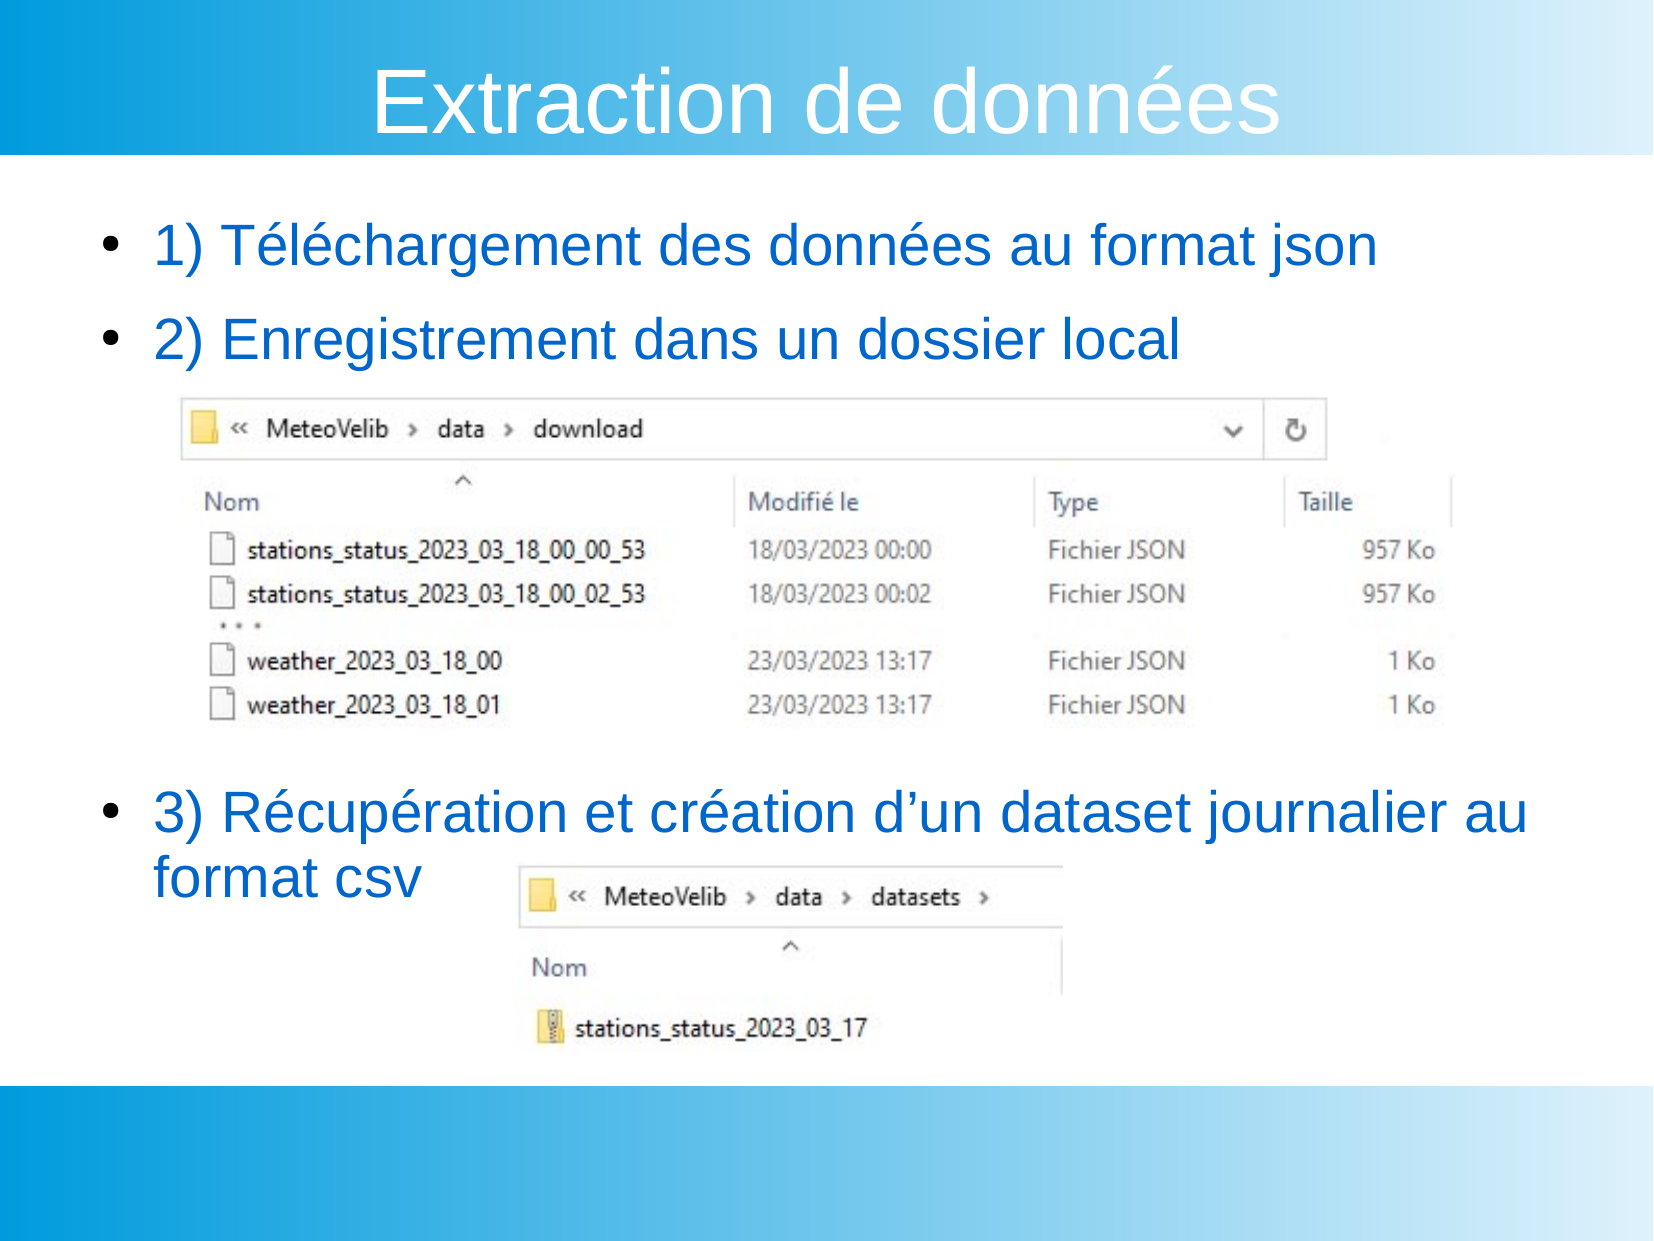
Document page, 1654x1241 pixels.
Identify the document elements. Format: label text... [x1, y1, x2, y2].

picture [515, 862, 1063, 1052]
picture [177, 394, 1457, 733]
title Extraction de données [82, 49, 1571, 155]
list 1) Téléchargement des données au format json 2) Enregistrement dans un dossier local 3) Récupération et création d’un dataset journalier au format csv [82, 212, 1571, 932]
